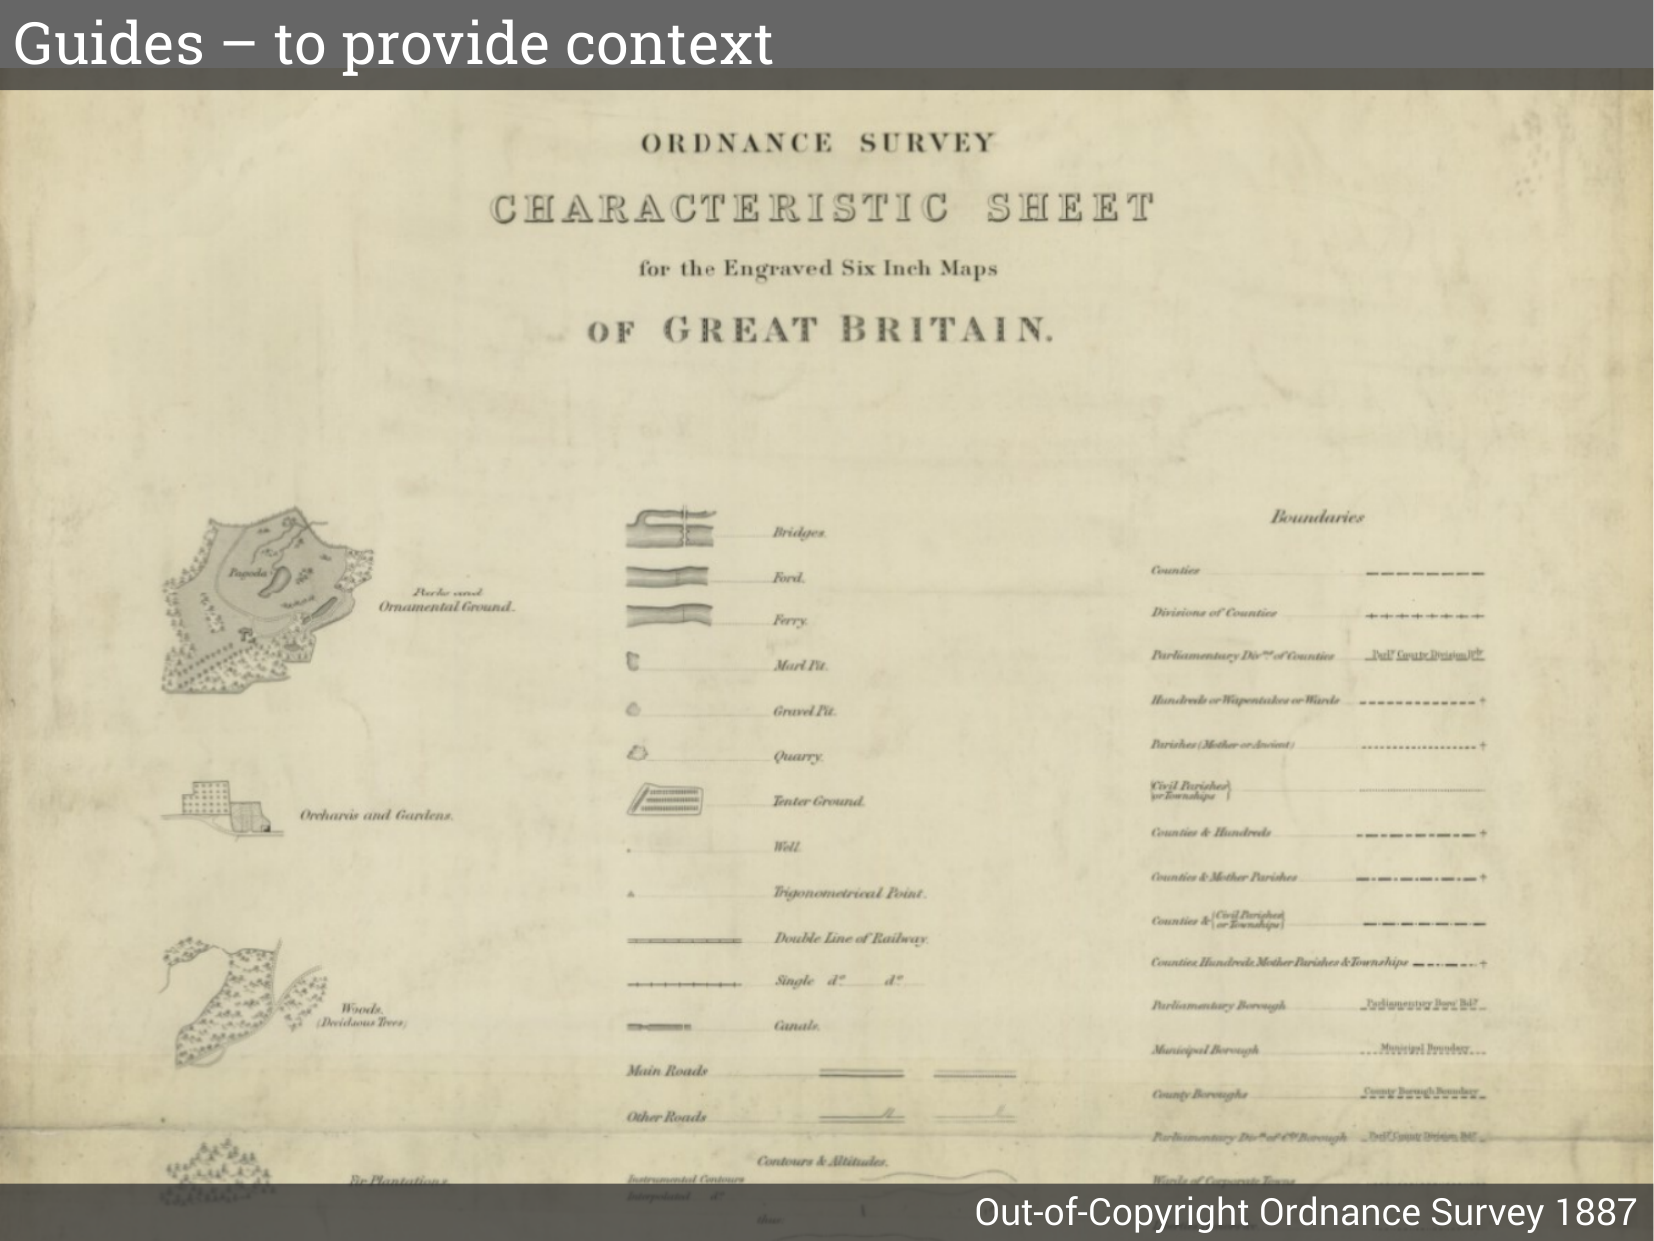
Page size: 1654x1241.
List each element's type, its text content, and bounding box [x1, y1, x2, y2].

text_box Guides – to provide context [0, 0, 1654, 89]
picture [0, 91, 1654, 1183]
text_box Out-of-Copyright Ordnance Survey 1887 [0, 1183, 1654, 1241]
